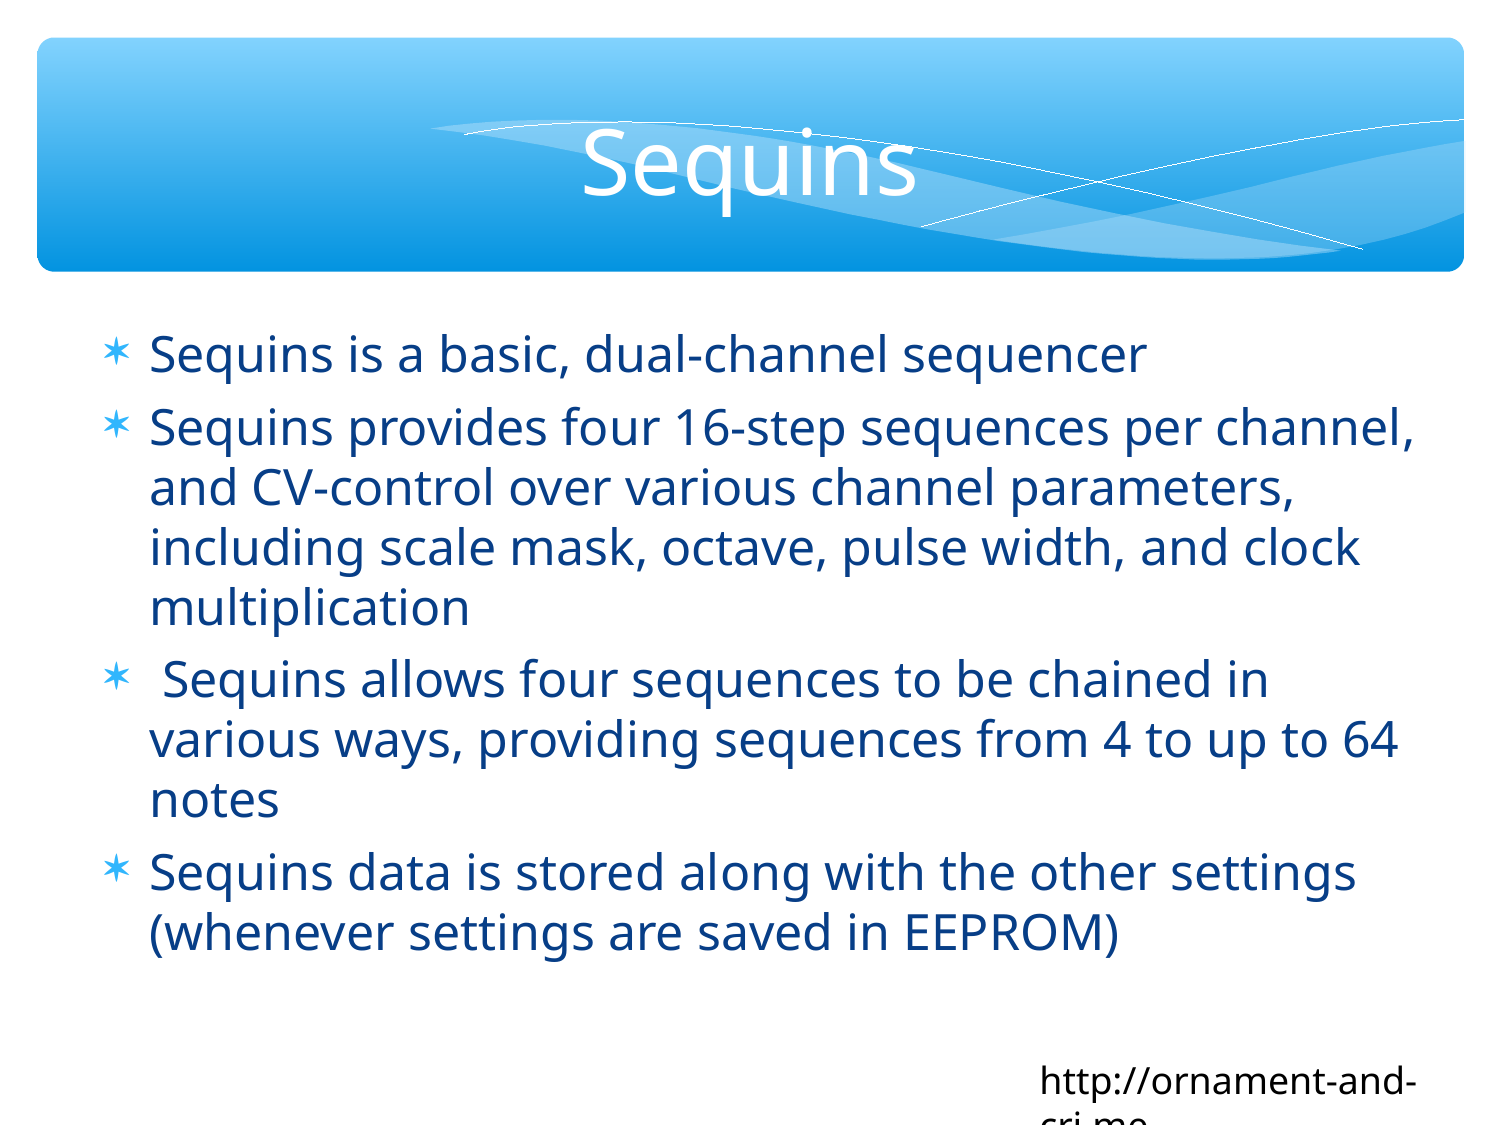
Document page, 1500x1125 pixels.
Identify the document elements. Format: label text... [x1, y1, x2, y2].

title Sequins [75, 40, 1426, 276]
list Sequins is a basic, dual-channel sequencer Sequins provides four 16-step sequences per channel, and CV-control over various channel parameters, including scale mask, octave, pulse width, and clock multiplication Sequins allows four sequences to be chained in various ways, providing sequences from 4 to up to 64 notes Sequins data is stored along with the other settings (whenever settings are saved in EEPROM) [89, 314, 1471, 1051]
text_box http://ornament-and-cri.me [1024, 1050, 1486, 1110]
